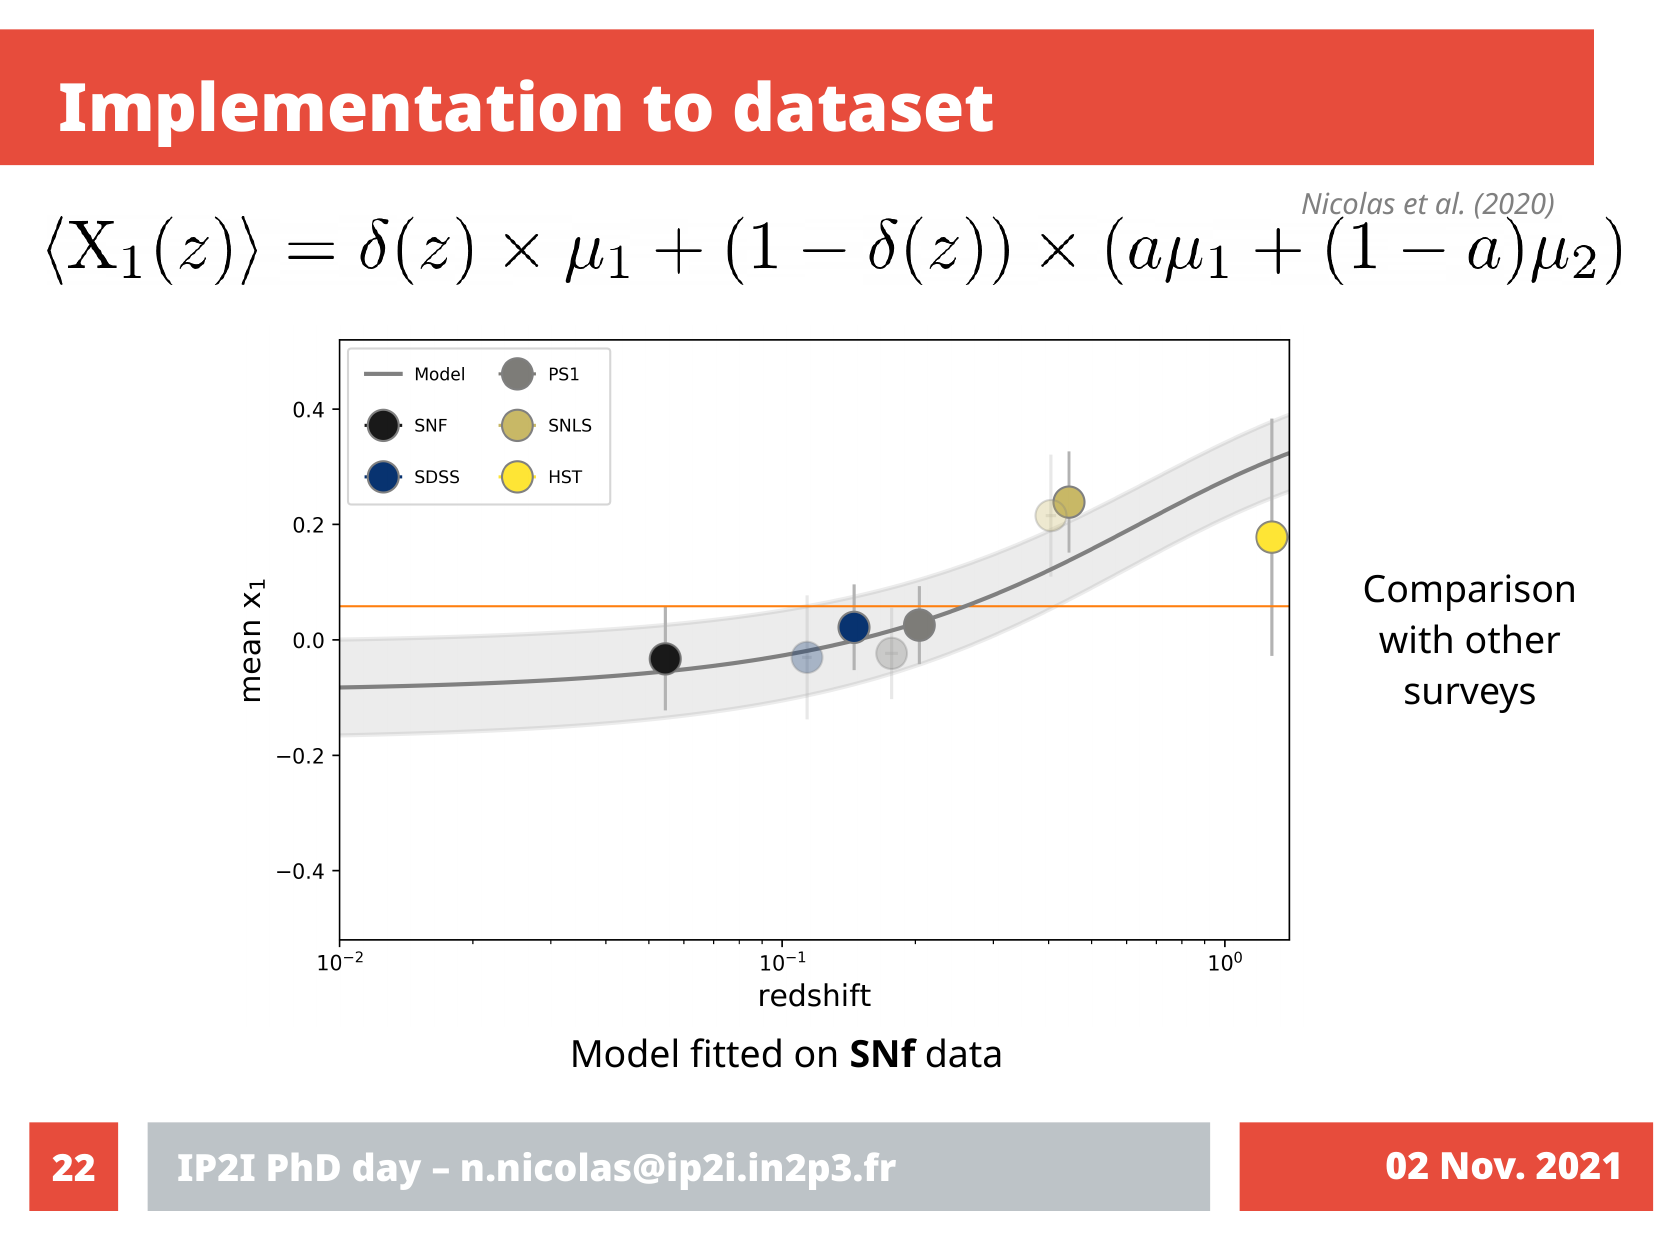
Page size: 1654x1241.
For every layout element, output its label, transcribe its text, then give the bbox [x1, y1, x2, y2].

text_box Model fitted on SNf data [555, 1027, 1066, 1081]
text_box Nicolas et al. (2020) [1286, 176, 1612, 226]
picture [47, 215, 1621, 286]
text_box Comparison with other surveys [1320, 555, 1621, 701]
title Implementation to dataset [58, 60, 1594, 151]
picture [223, 325, 1304, 1027]
